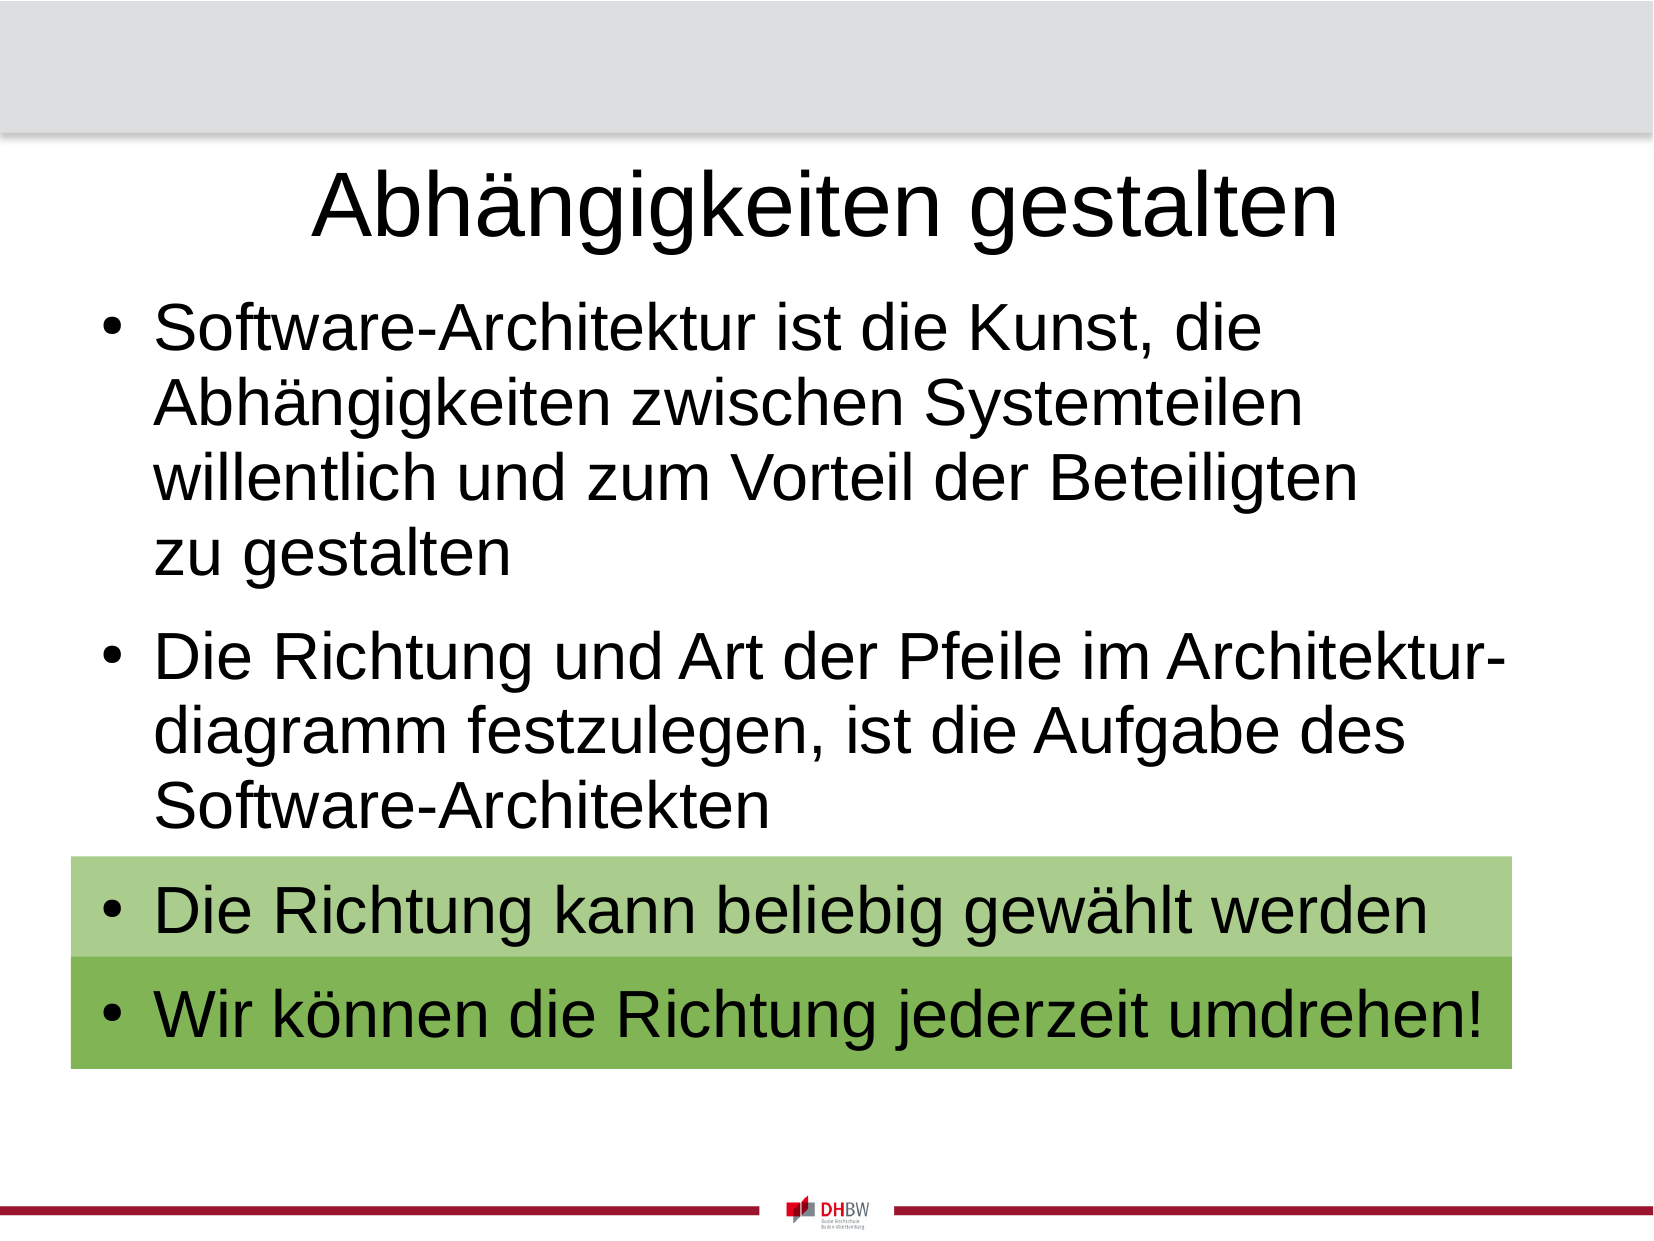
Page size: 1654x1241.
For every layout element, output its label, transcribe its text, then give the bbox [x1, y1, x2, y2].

picture [0, 1, 1654, 1237]
list Software-Architektur ist die Kunst, die Abhängigkeiten zwischen Systemteilen willentlich und zum Vorteil der Beteiligten zu gestalten Die Richtung und Art der Pfeile im Architektur-diagramm festzulegen, ist die Aufgabe des Software-Architekten Die Richtung kann beliebig gewählt werden Wir können die Richtung jederzeit umdrehen! [82, 290, 1571, 1052]
text_box [70, 856, 1512, 1069]
title Abhängigkeiten gestalten [82, 147, 1571, 257]
